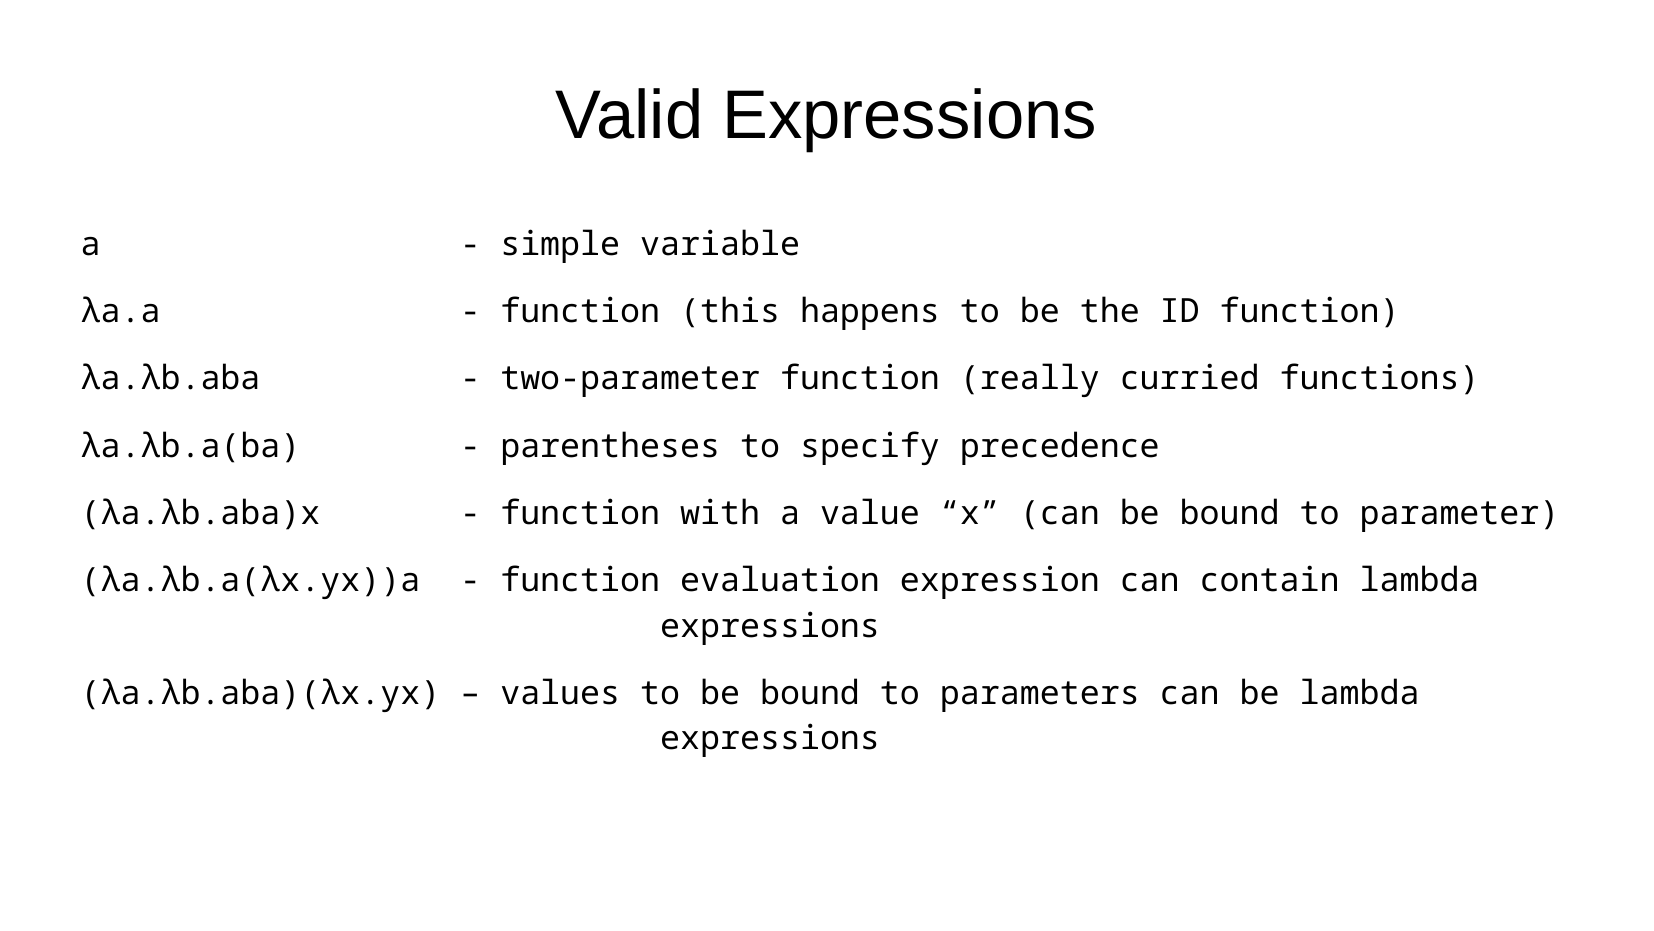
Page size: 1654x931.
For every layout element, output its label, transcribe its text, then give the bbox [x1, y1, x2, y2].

list a - simple variable λa.a - function (this happens to be the ID function) λa.λb.aba - two-parameter function (really curried functions) λa.λb.a(ba) - parentheses to specify precedence (λa.λb.aba)x - function with a value “x” (can be bound to parameter) (λa.λb.a(λx.yx))a - function evaluation expression can contain lambda expressions (λa.λb.aba)(λx.yx) – values to be bound to parameters can be lambda expressions [80, 219, 1569, 857]
title Valid Expressions [82, 37, 1571, 193]
